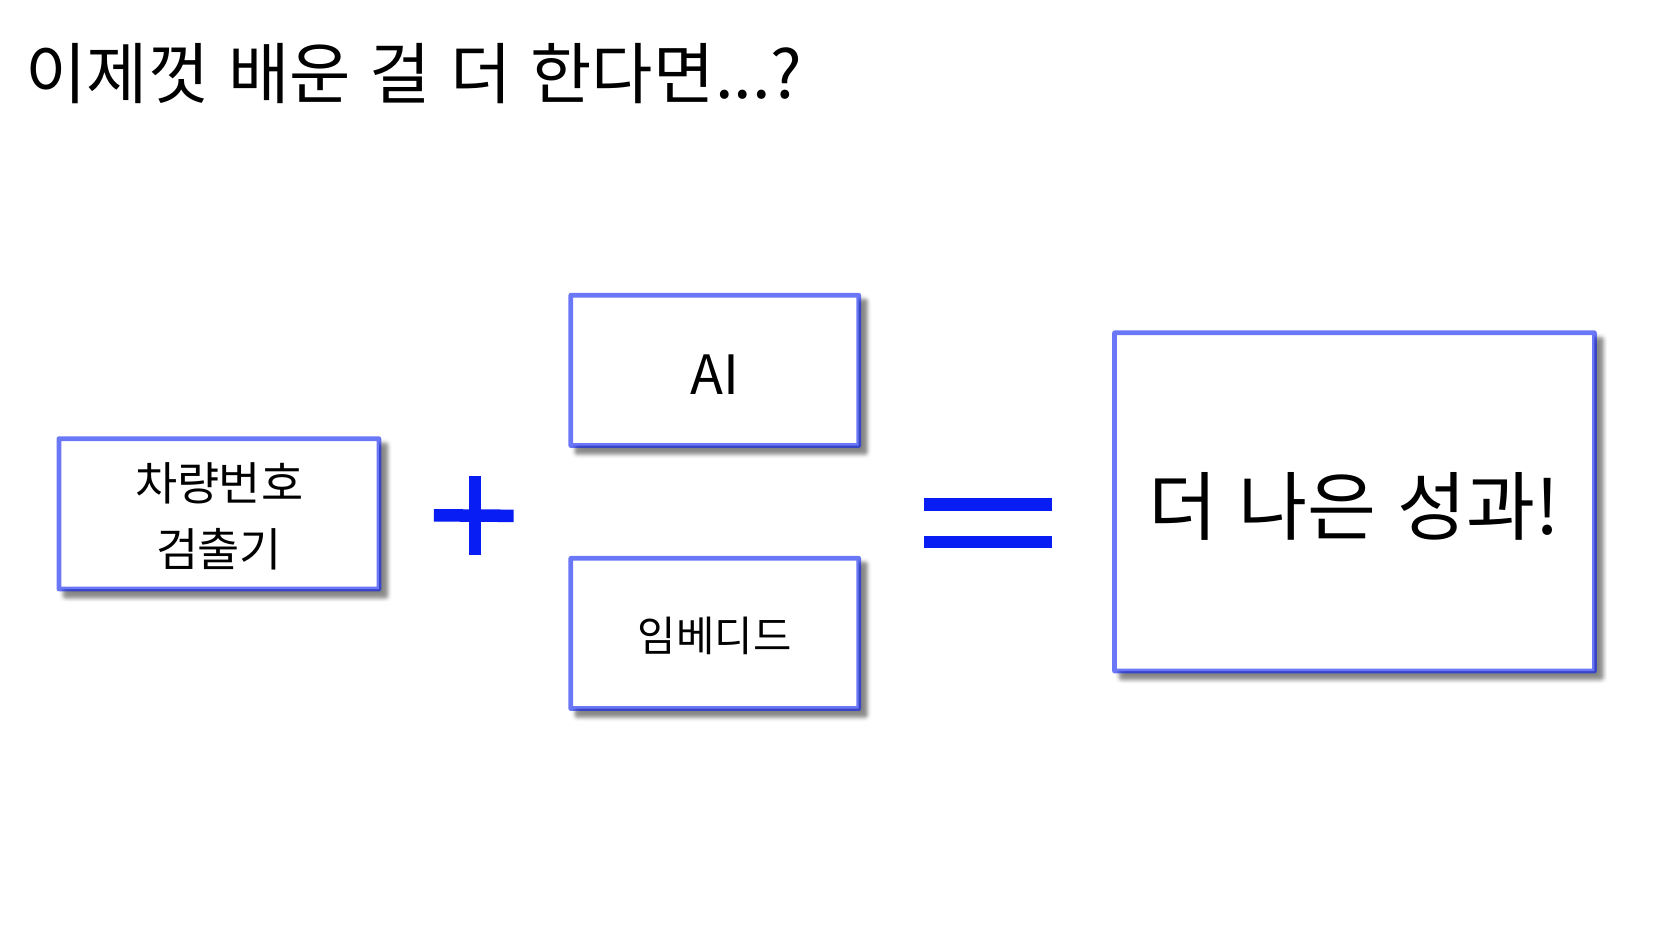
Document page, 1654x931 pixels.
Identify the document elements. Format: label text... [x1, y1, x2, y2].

text_box 더 나은 성과! [1114, 332, 1595, 672]
text_box 차량번호 검출기 [58, 438, 379, 590]
text_box 임베디드 [570, 558, 859, 709]
text_box AI [570, 295, 859, 446]
title 이제껏 배운 걸 더 한다면...? [0, 0, 865, 167]
